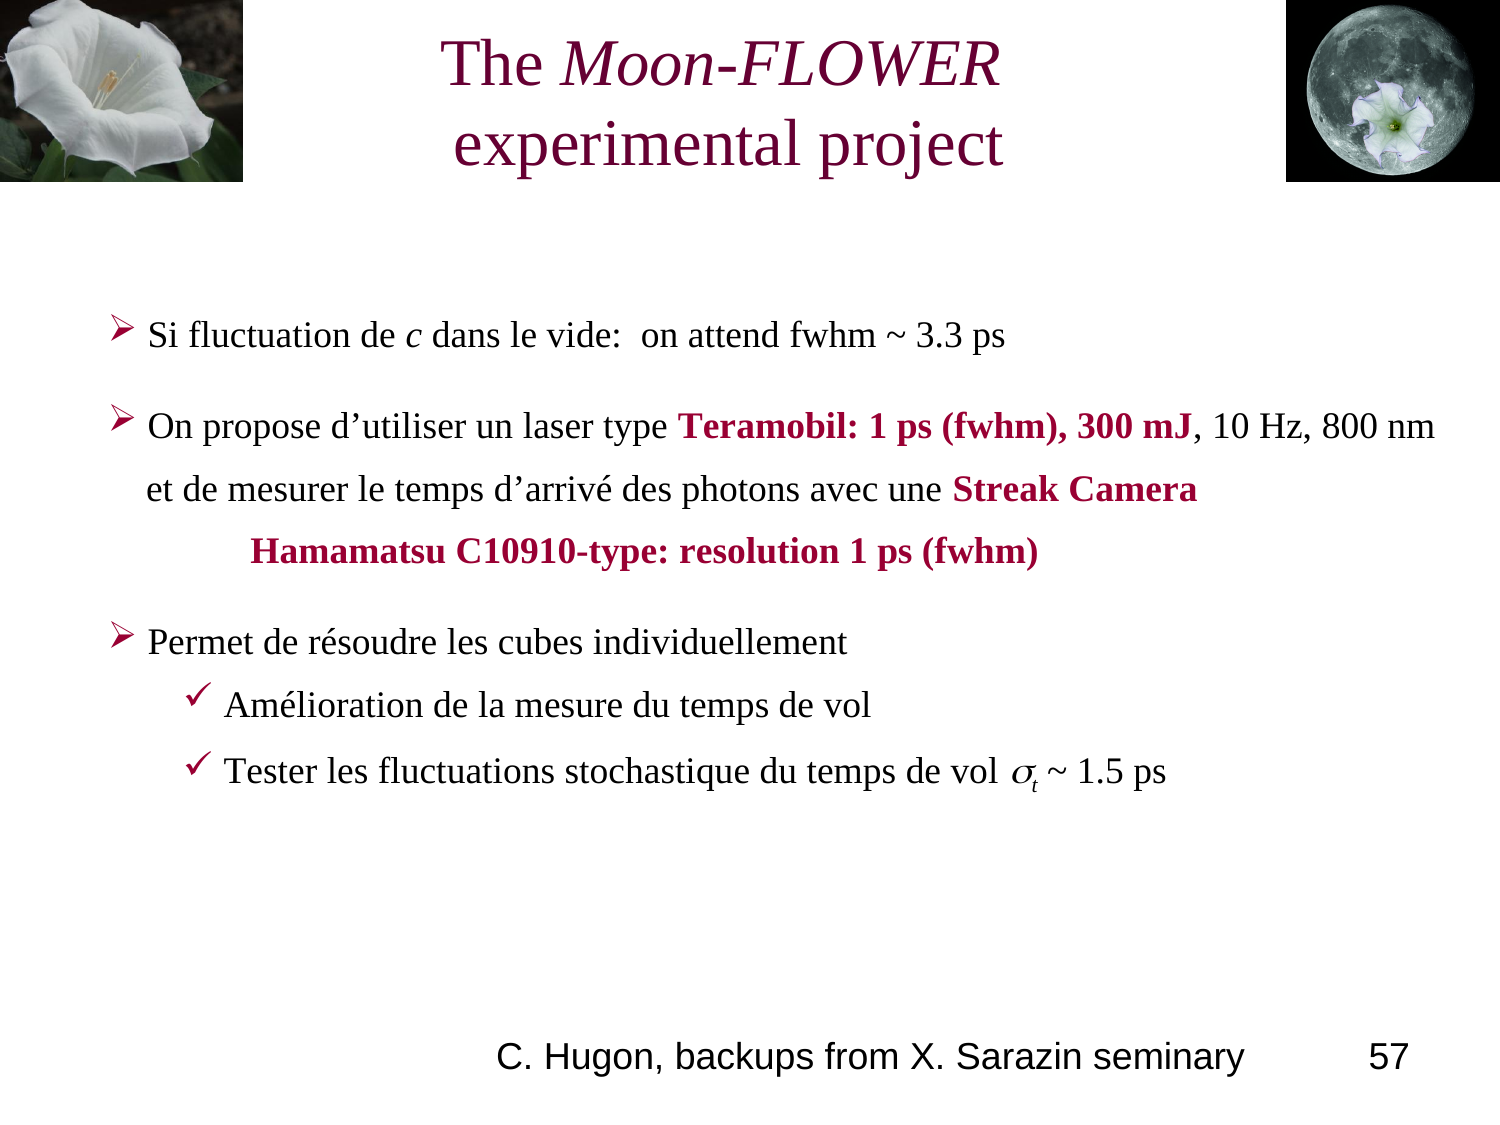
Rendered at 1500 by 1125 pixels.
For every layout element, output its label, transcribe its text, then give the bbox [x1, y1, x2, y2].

text_box The Moon-FLOWER experimental project [425, 11, 1034, 187]
picture [0, 0, 243, 182]
picture [1286, 0, 1500, 183]
text_box Si fluctuation de c dans le vide: on attend fwhm ~ 3.3 ps On propose d’utiliser un laser type Teramobil: 1 ps (fwhm), 300 mJ, 10 Hz, 800 nm et de mesurer le temps d’arrivé des photons avec une Streak Camera Hamamatsu C10910-type: resolution 1 ps (fwhm) Permet de résoudre les cubes individuellement Amélioration de la mesure du temps de vol Tester les fluctuations stochastique du temps de vol t ~ 1.5 ps [93, 284, 1465, 868]
